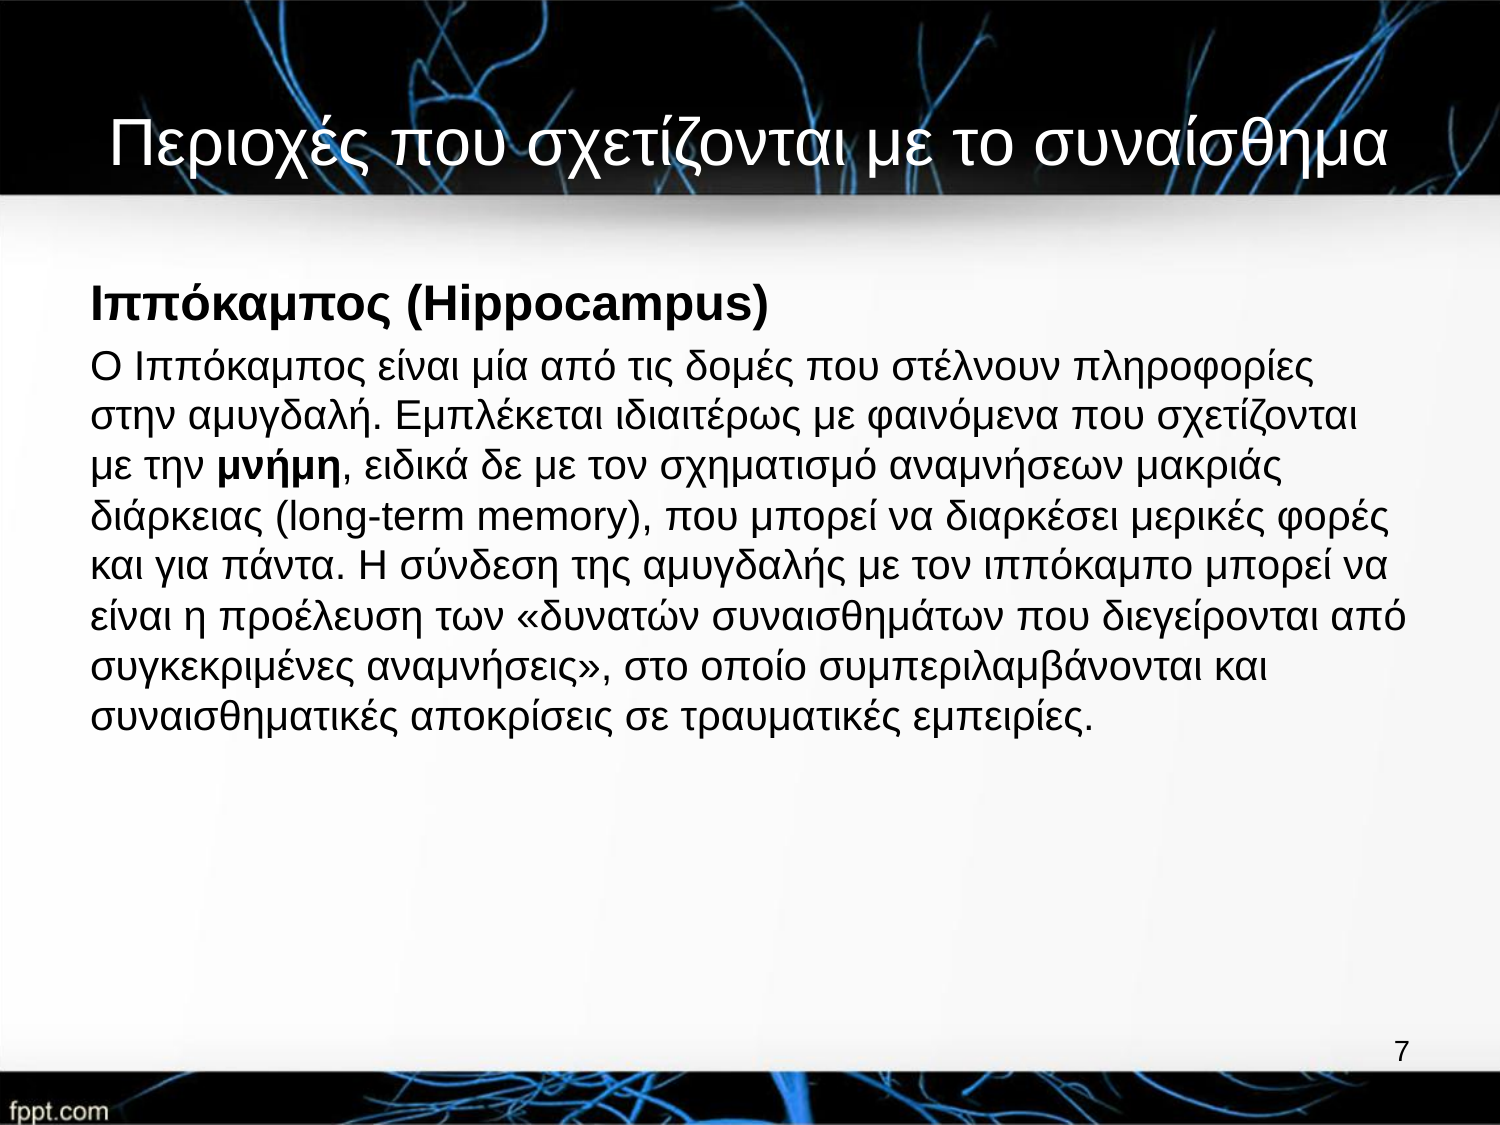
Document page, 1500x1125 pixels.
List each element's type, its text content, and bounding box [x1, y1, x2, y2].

title Περιοχές που σχετίζονται με το συναίσθημα [75, 45, 1425, 233]
picture [0, 0, 1500, 1125]
list Ιππόκαμπος (Hippocampus) Ο Ιππόκαμπος είναι μία από τις δομές που στέλνουν πληροφορίες στην αμυγδαλή. Εμπλέκεται ιδιαιτέρως με φαινόμενα που σχετίζονται με την μνήμη, ειδικά δε με τον σχηματισμό αναμνήσεων μακριάς διάρκειας (long-term memory), που μπορεί να διαρκέσει μερικές φορές και για πάντα. Η σύνδεση της αμυγδαλής με τον ιππόκαμπο μπορεί να είναι η προέλευση των «δυνατών συναισθημάτων που διεγείρονται από συγκεκριμένες αναμνήσεις», στο οποίο συμπεριλαμβάνονται και συναισθηματικές αποκρίσεις σε τραυματικές εμπειρίες. [75, 262, 1425, 1005]
